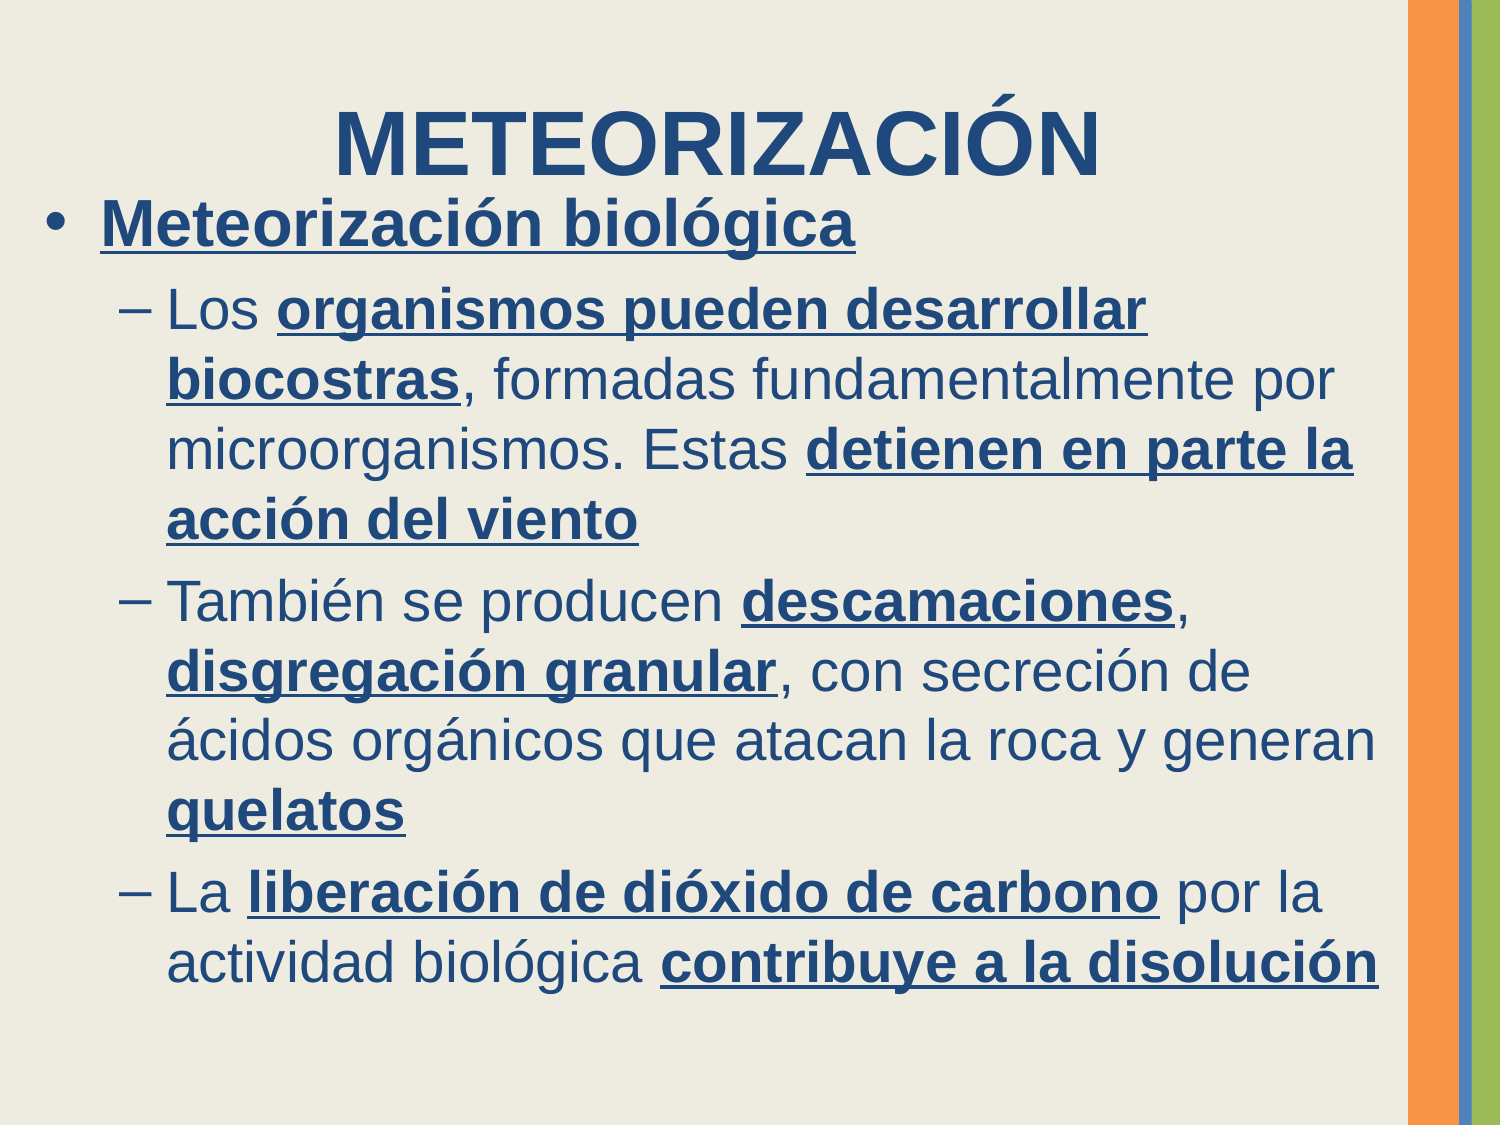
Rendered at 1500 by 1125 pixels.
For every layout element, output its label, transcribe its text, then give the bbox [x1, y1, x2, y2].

list Meteorización biológica Los organismos pueden desarrollar biocostras, formadas fundamentalmente por microorganismos. Estas detienen en parte la acción del viento También se producen descamaciones, disgregación granular, con secreción de ácidos orgánicos que atacan la roca y generan quelatos La liberación de dióxido de carbono por la actividad biológica contribuye a la disolución [29, 172, 1408, 1102]
title meteorización [29, 45, 1408, 172]
